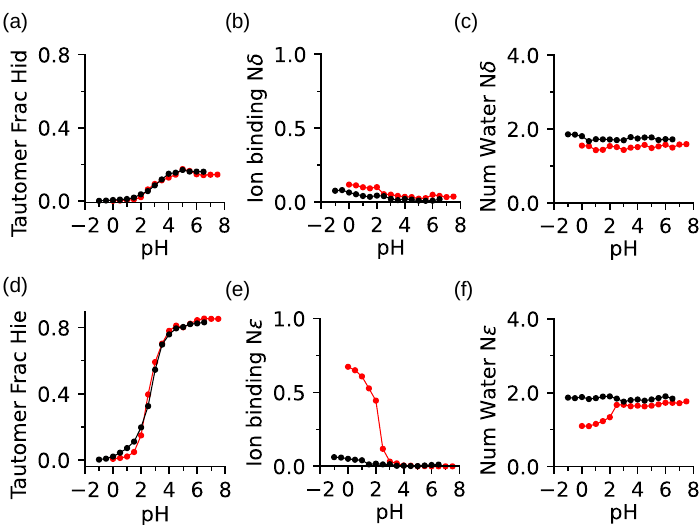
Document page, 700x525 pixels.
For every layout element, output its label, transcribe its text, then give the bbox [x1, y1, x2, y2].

text_box (e) [210, 267, 267, 309]
text_box (f) [438, 267, 490, 309]
picture [478, 310, 700, 525]
text_box (d) [0, 264, 44, 306]
text_box (c) [438, 0, 495, 45]
text_box (a) [0, 0, 44, 45]
picture [10, 311, 232, 525]
picture [244, 309, 467, 524]
text_box (b) [210, 0, 267, 45]
picture [245, 45, 468, 260]
picture [478, 46, 700, 261]
picture [9, 46, 232, 261]
